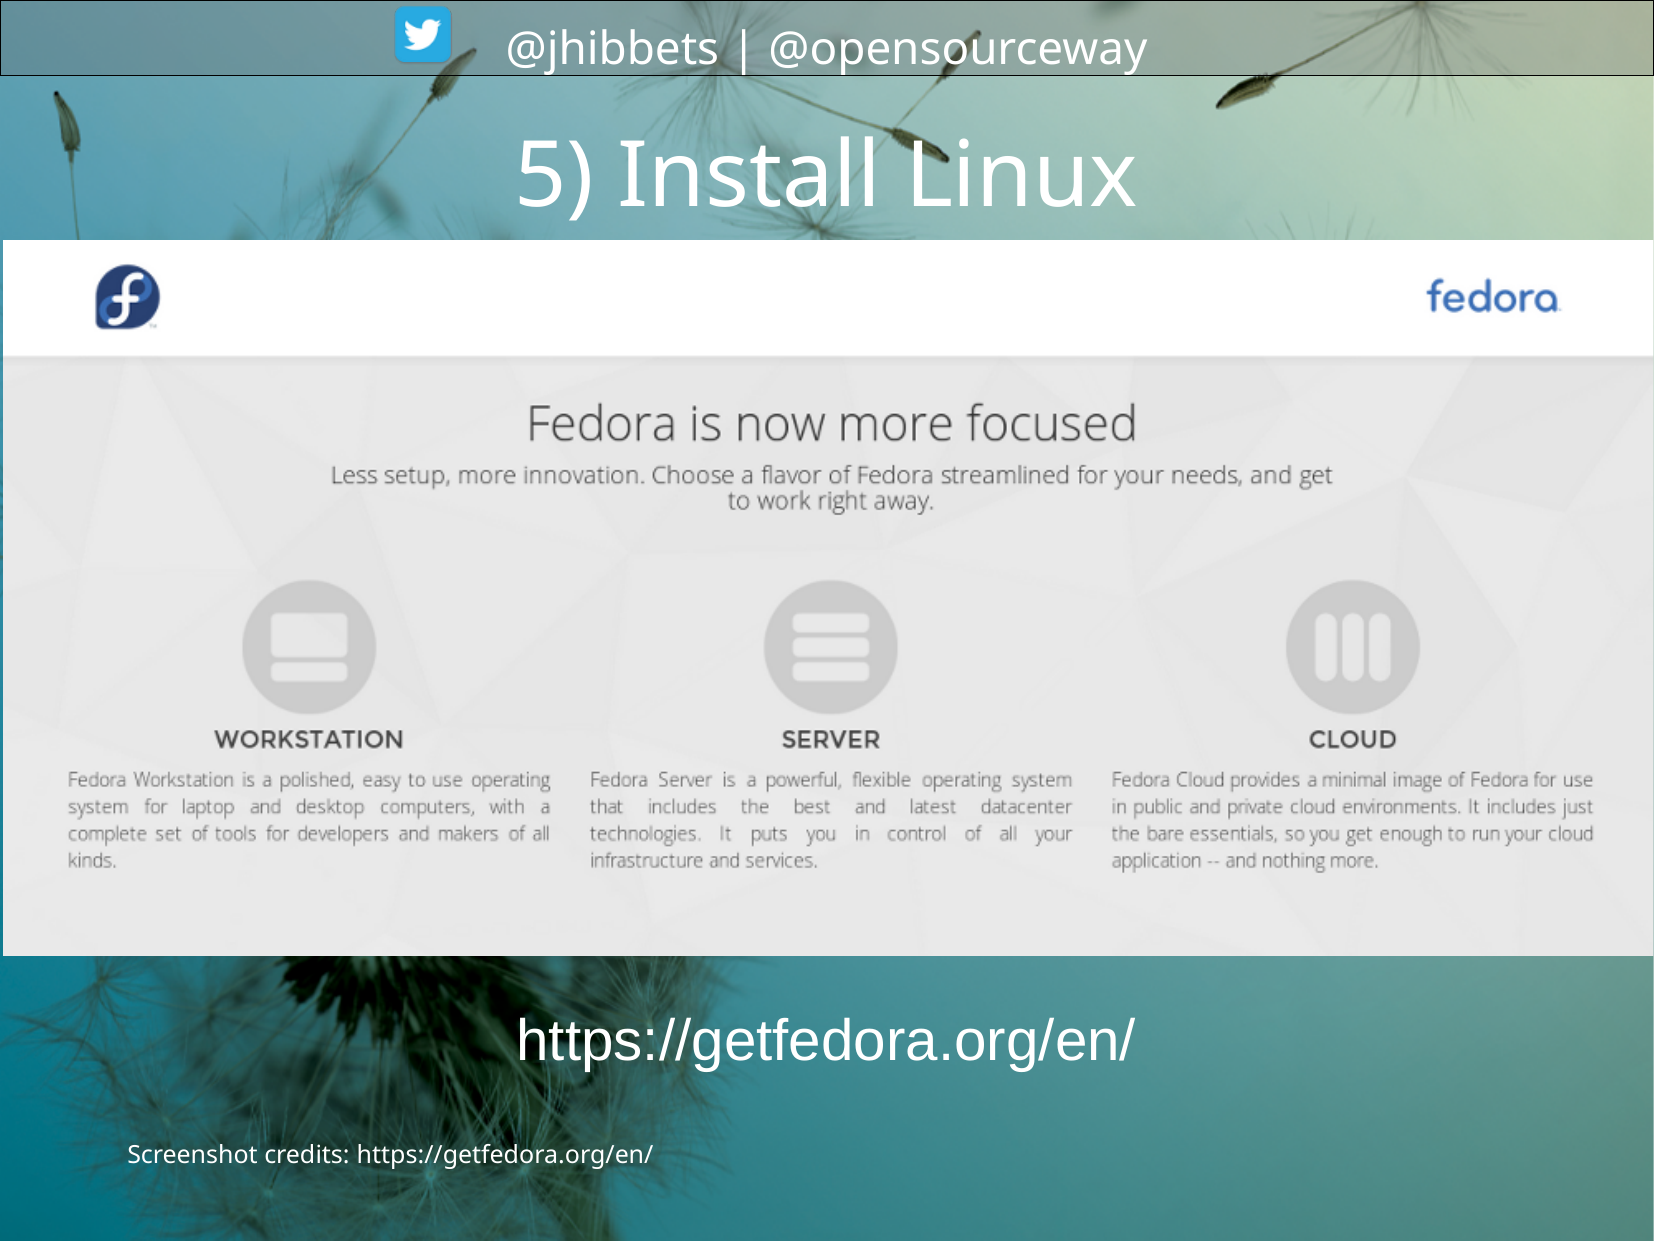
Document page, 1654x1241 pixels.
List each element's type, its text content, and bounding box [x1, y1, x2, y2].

picture [0, 76, 1654, 1241]
text_box https://getfedora.org/en/ [501, 1000, 1152, 1081]
title 5) Install Linux [82, 67, 1571, 240]
text_box Screenshot credits: https://getfedora.org/en/ [112, 1128, 1213, 1172]
picture [393, 5, 454, 66]
